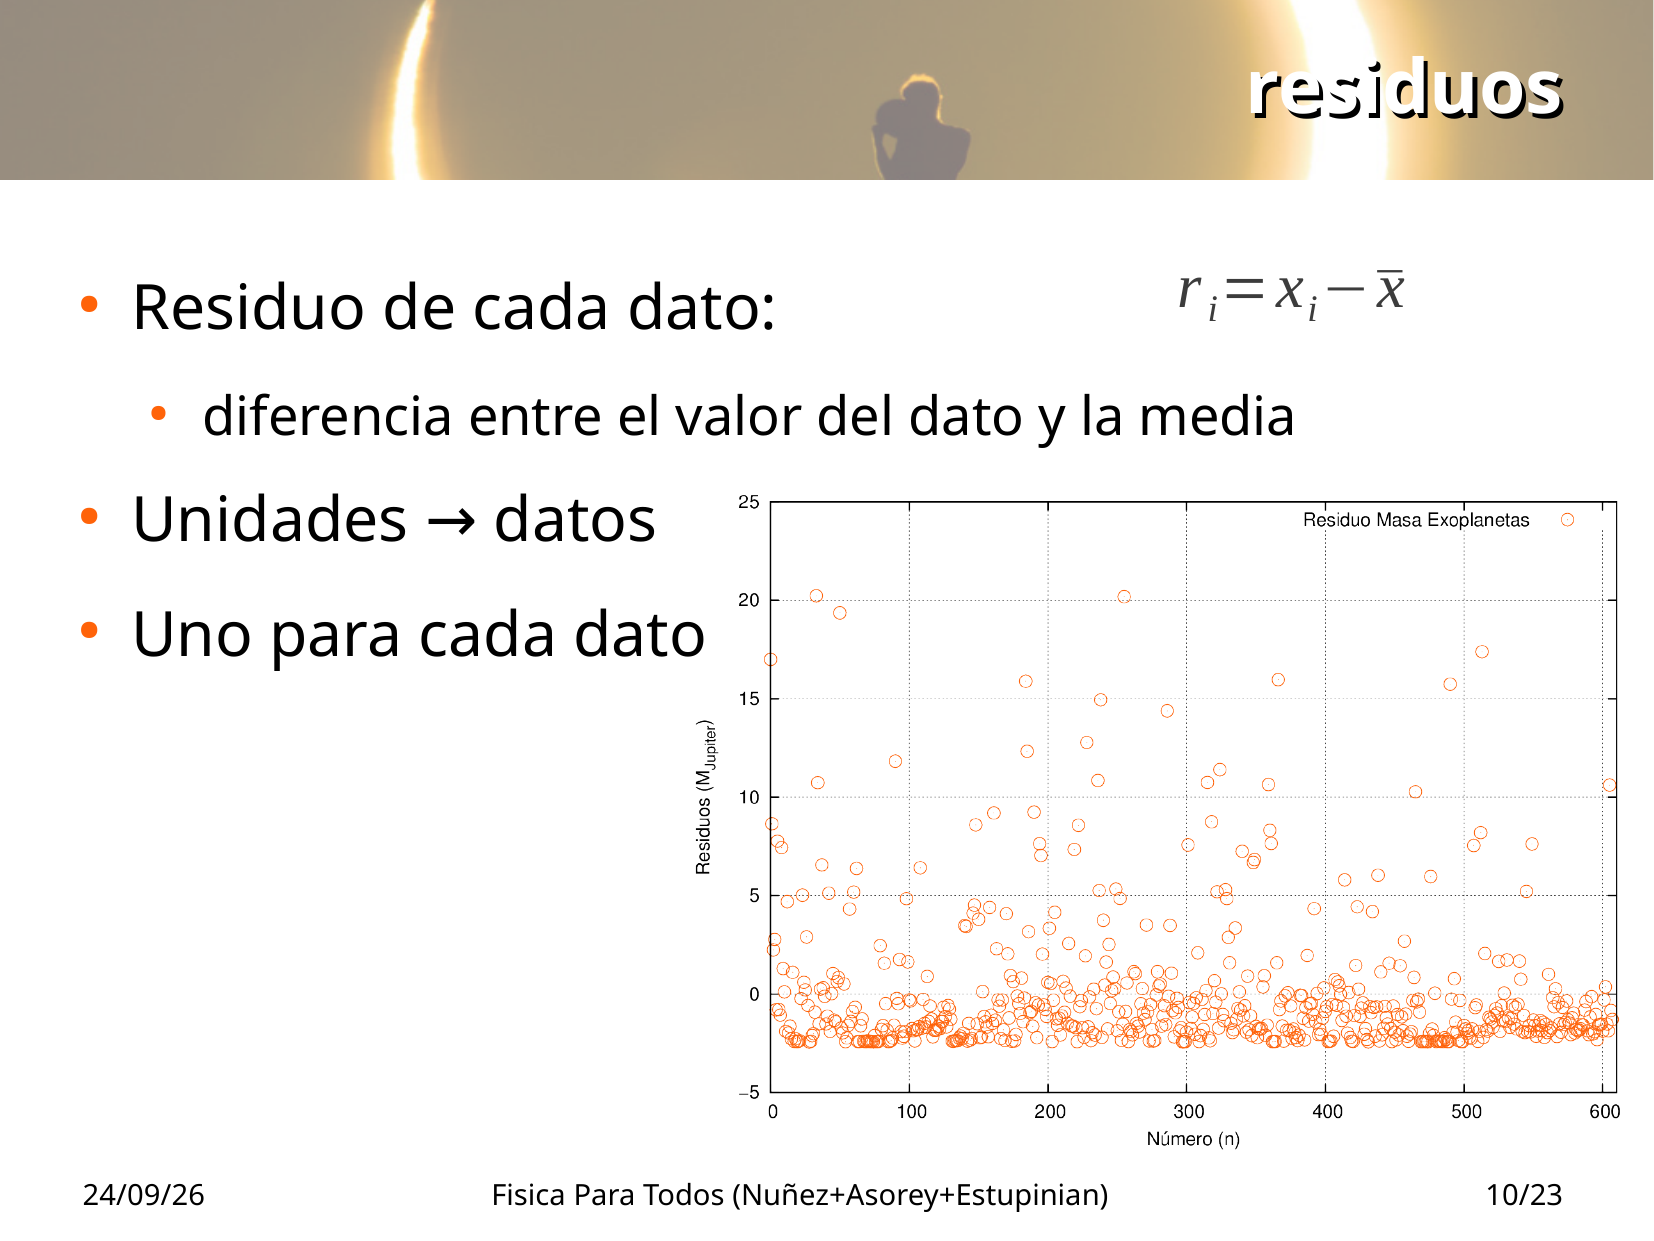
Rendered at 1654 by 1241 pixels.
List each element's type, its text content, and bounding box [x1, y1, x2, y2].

list Residuo de cada dato: diferencia entre el valor del dato y la media Unidades → datos Uno para cada dato [60, 263, 1549, 1164]
chart [1170, 251, 1415, 331]
picture [0, 0, 1654, 180]
picture [690, 479, 1650, 1152]
title residuos [75, 19, 1564, 151]
